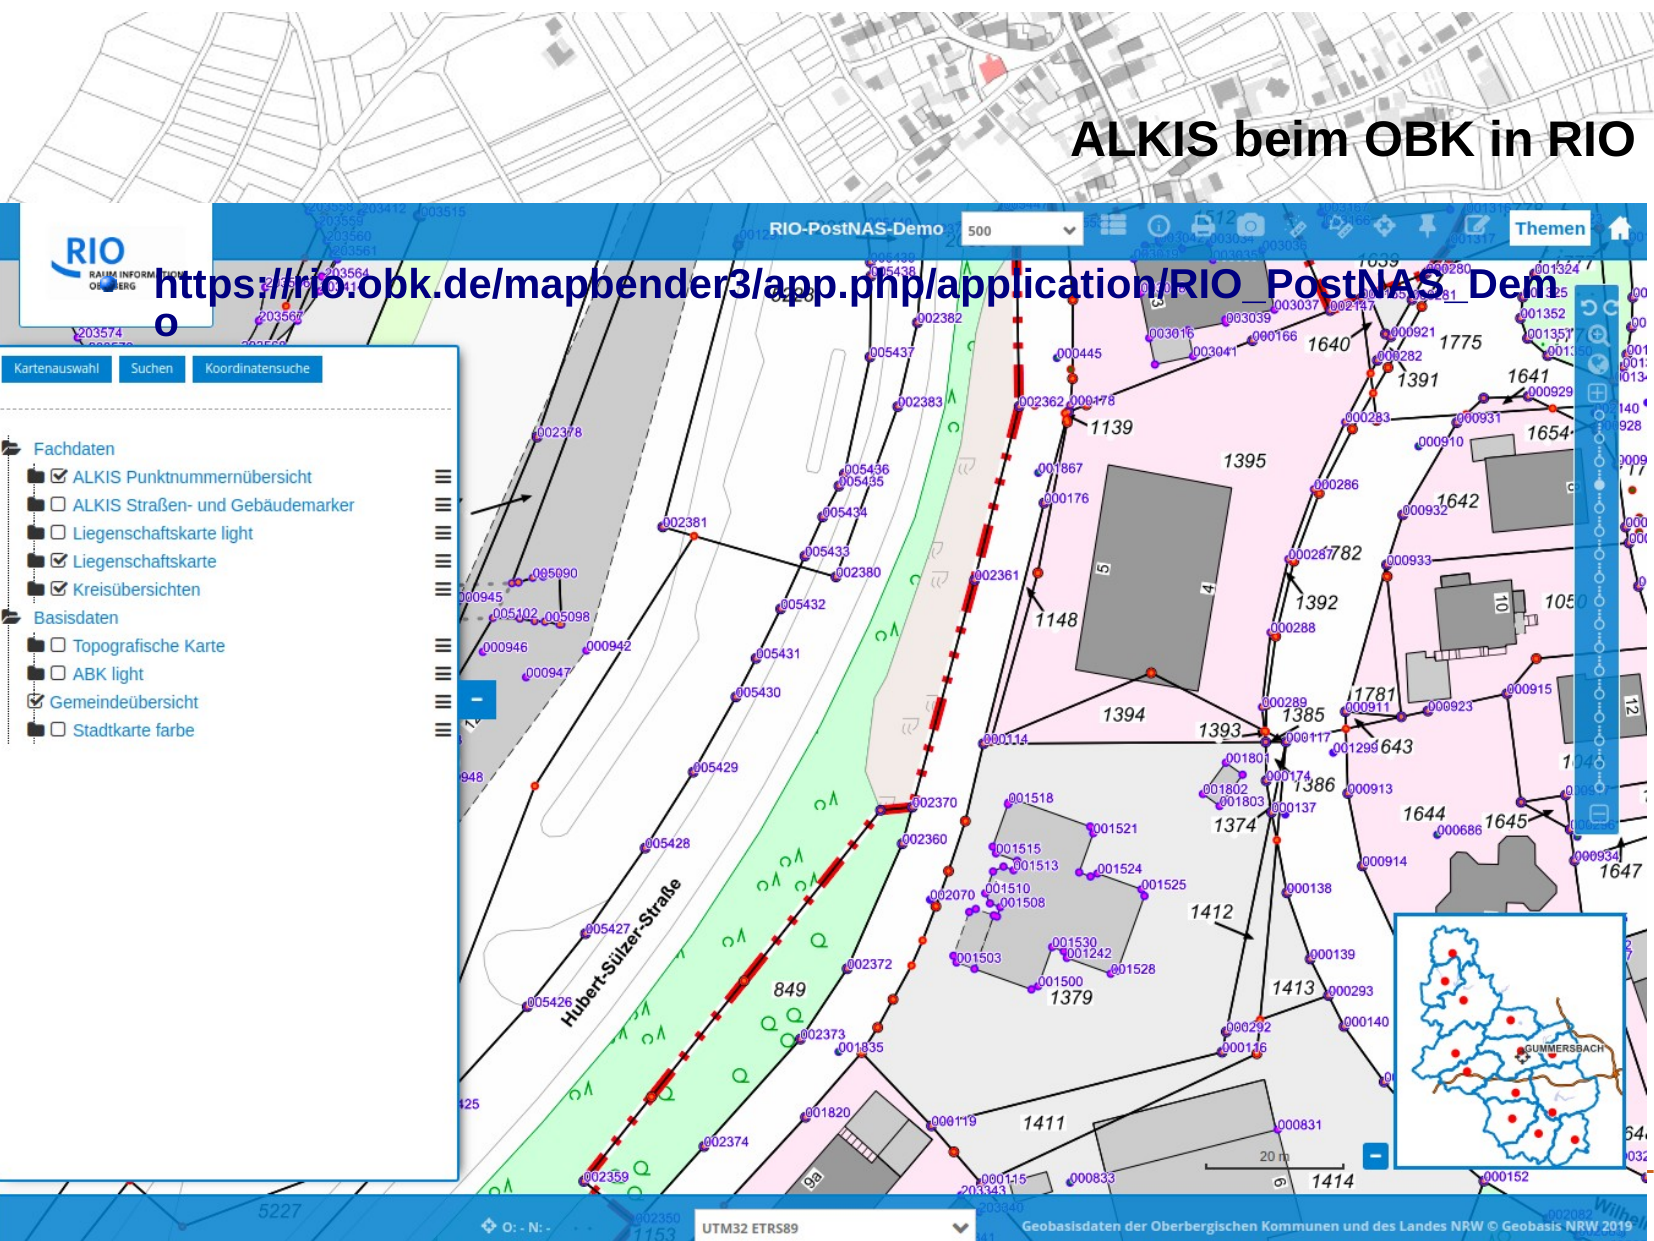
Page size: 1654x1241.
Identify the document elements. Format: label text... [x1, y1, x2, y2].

title ALKIS beim OBK in RIO [249, 94, 1637, 184]
picture [0, 203, 1647, 1241]
list https://rio.obk.de/mapbender3/app.php/application/RIO_PostNAS_Demo [82, 260, 1571, 1080]
